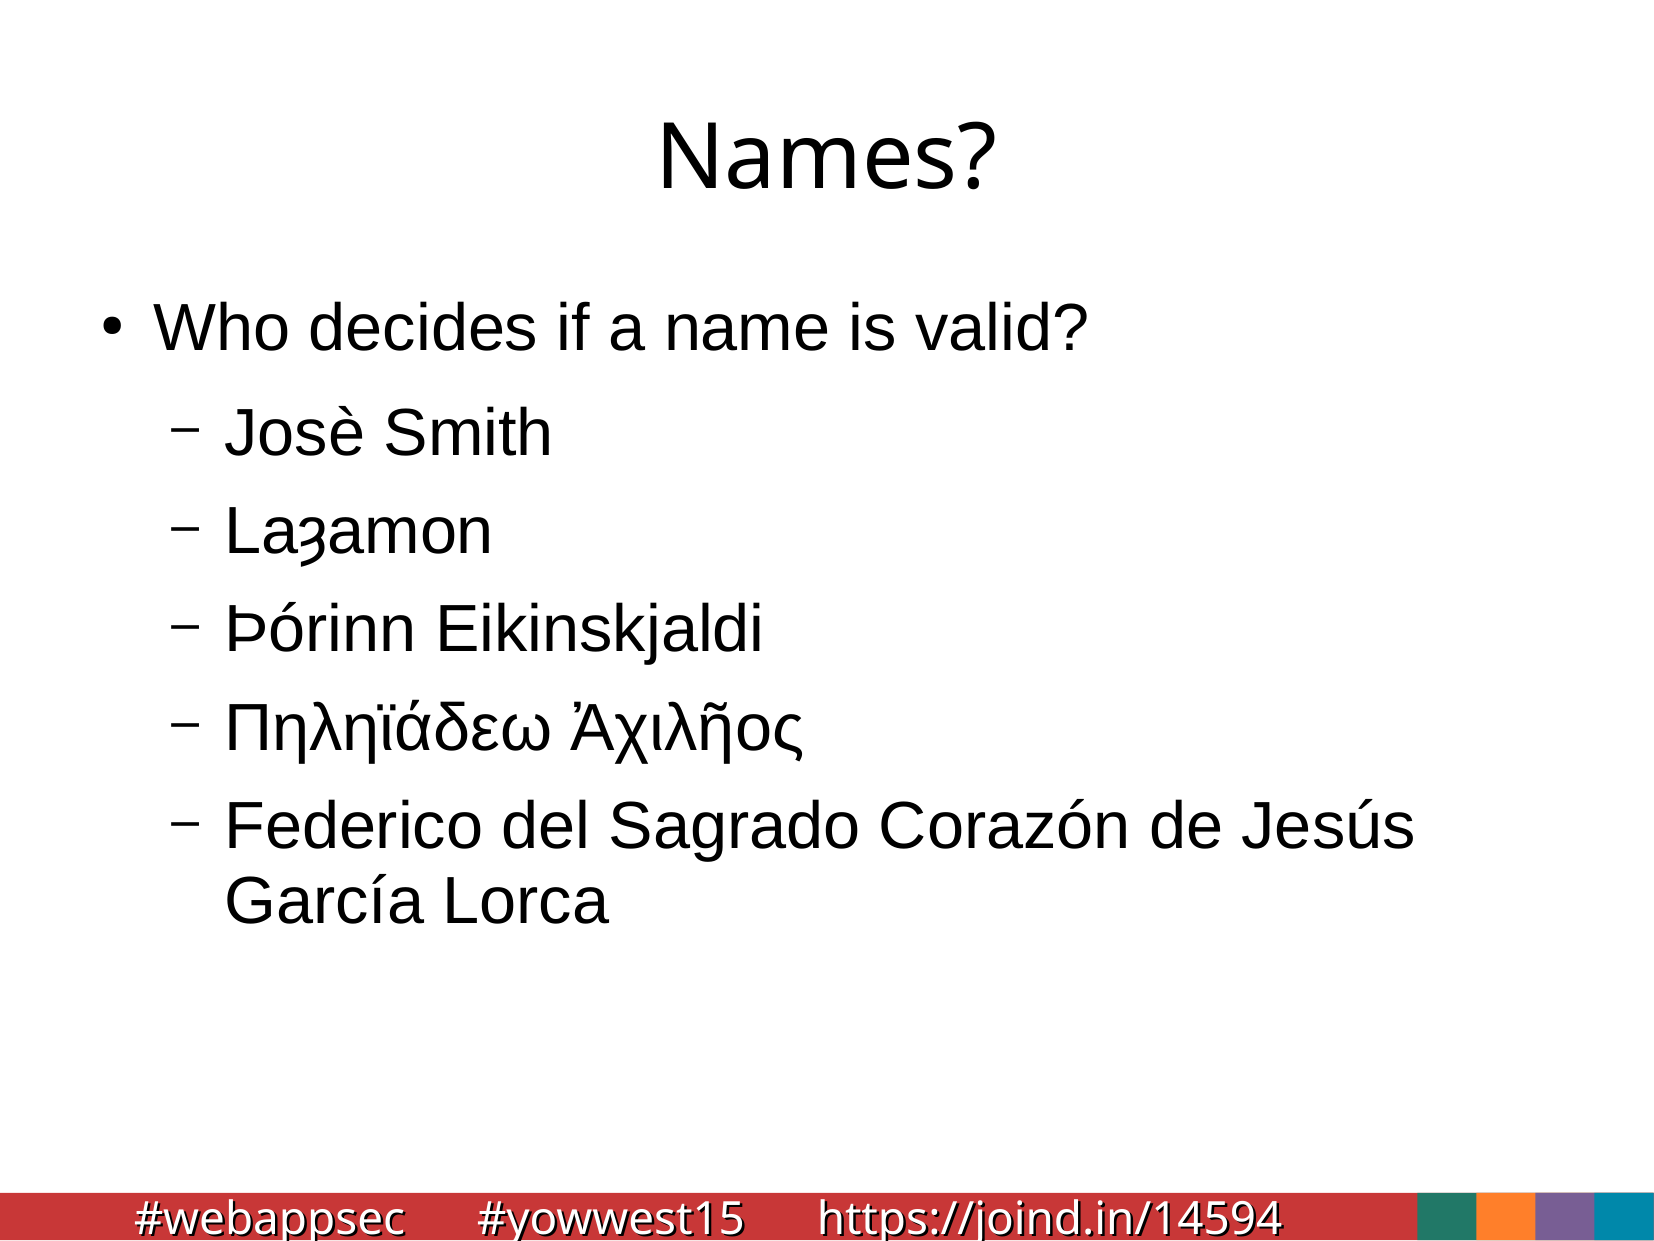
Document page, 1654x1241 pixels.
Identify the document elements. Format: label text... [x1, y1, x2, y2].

title Names? [82, 49, 1571, 257]
list Who decides if a name is valid? Josè Smith Laȝamon Þórinn Eikinskjaldi Πηληϊάδεω Ἀχιλῆος Federico del Sagrado Corazón de Jesús García Lorca [82, 290, 1571, 1010]
